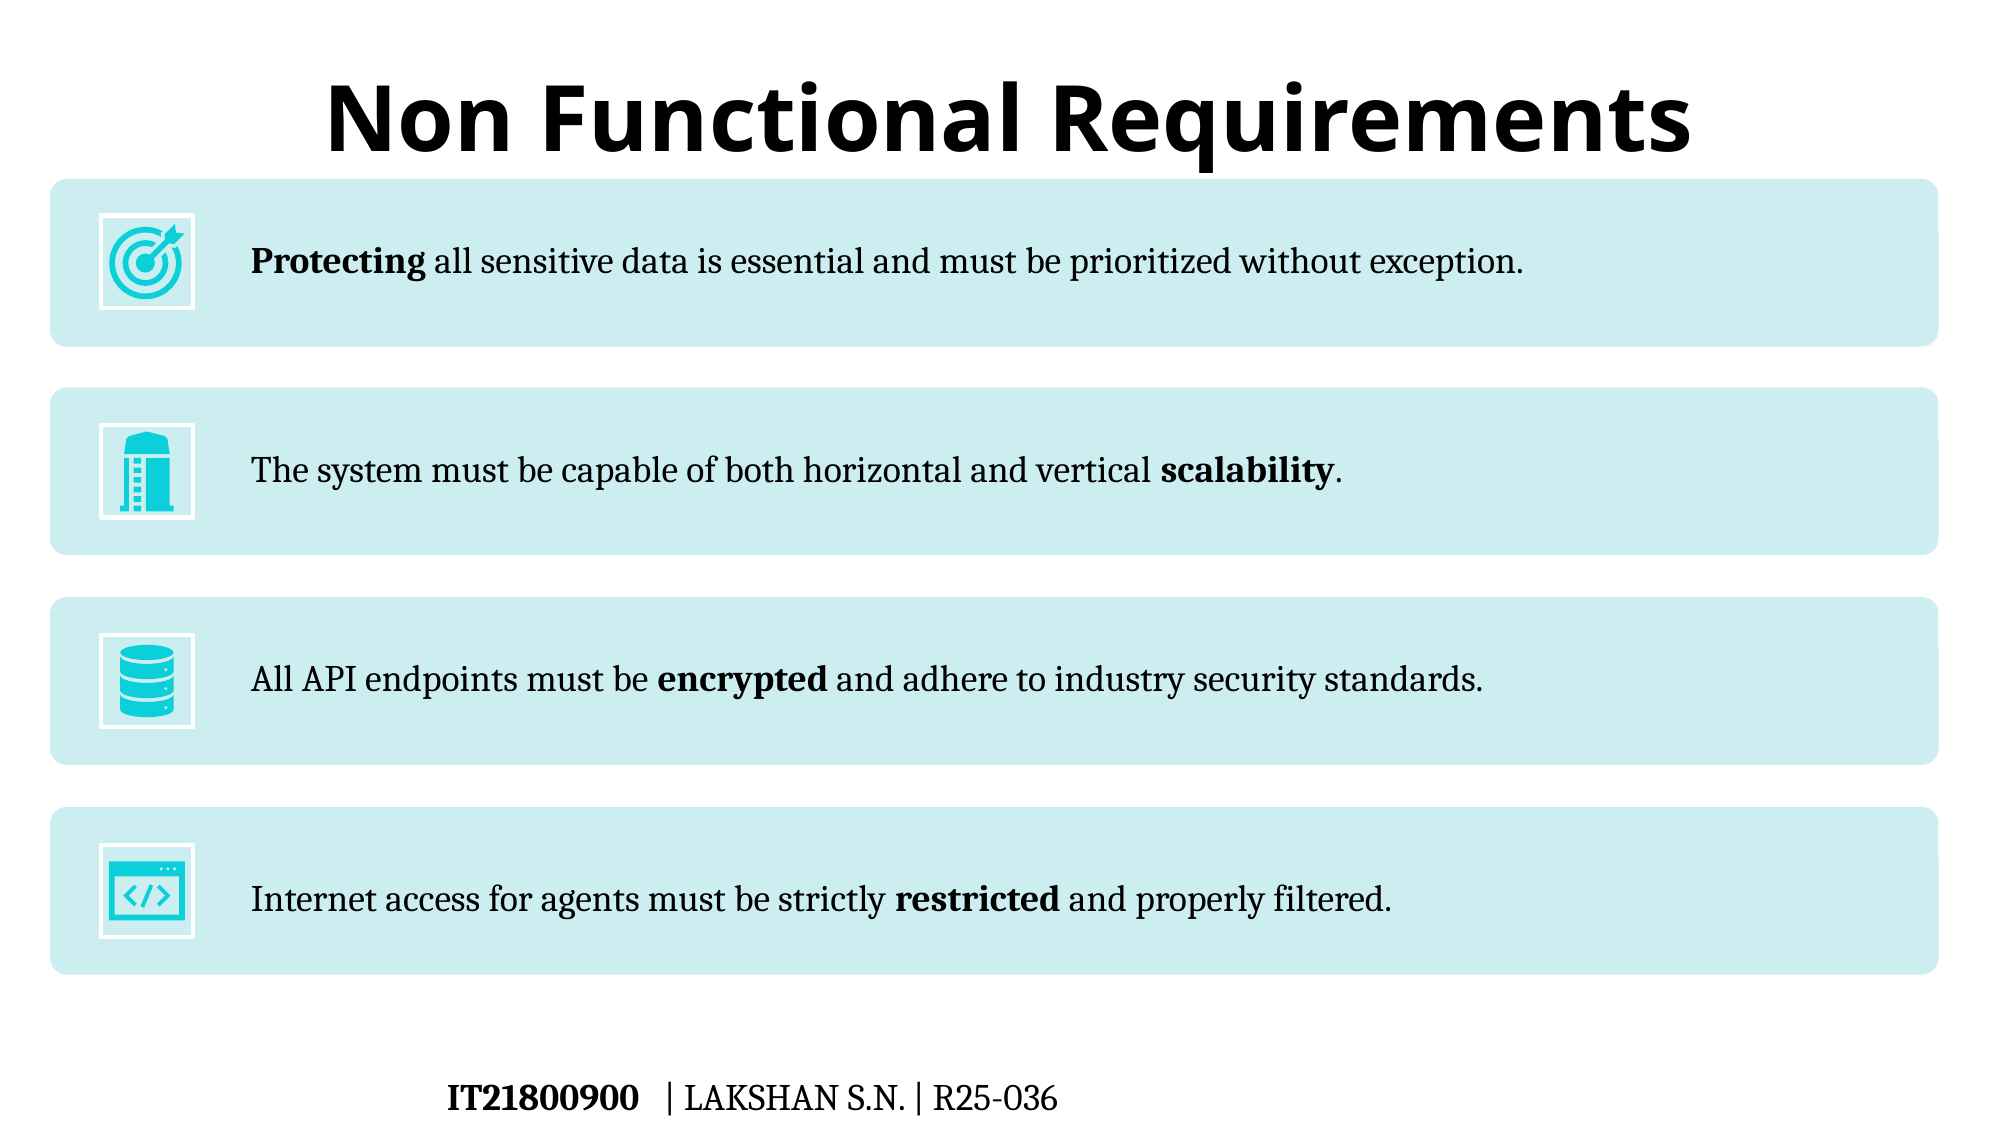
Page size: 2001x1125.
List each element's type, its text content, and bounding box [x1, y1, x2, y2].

text_box Protecting all sensitive data is essential and must be prioritized without exception. [235, 228, 1617, 289]
text_box [50, 597, 1939, 765]
text_box [50, 806, 1939, 975]
title Non Functional Requirements [50, 50, 1967, 180]
text_box [50, 178, 1939, 347]
text_box [50, 387, 1939, 556]
text_box All API endpoints must be encrypted and adhere to industry security standards. [235, 646, 1737, 708]
text_box IT21800900 | LAKSHAN S.N. | R25-036 [432, 1065, 1550, 1125]
text_box The system must be capable of both horizontal and vertical scalability. [235, 437, 1834, 499]
text_box Internet access for agents must be strictly restricted and properly filtered. [235, 866, 1523, 927]
